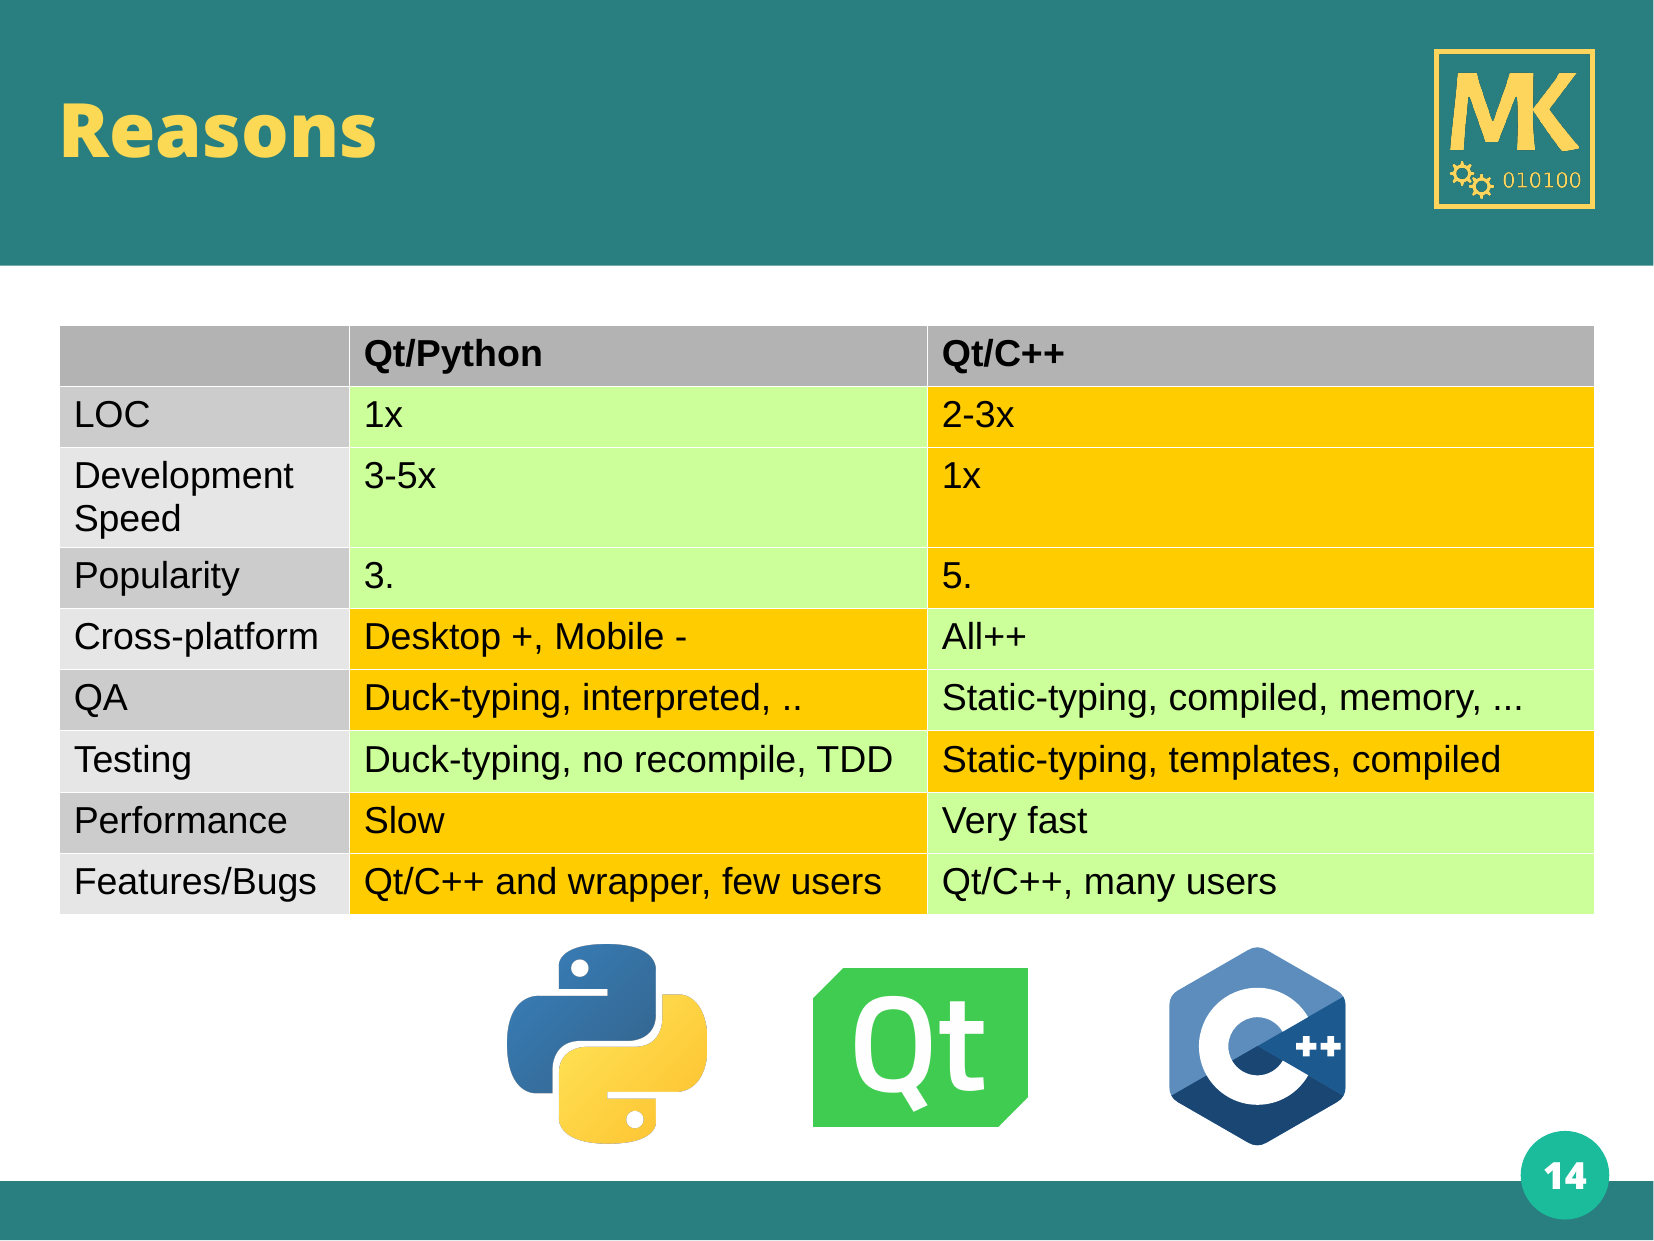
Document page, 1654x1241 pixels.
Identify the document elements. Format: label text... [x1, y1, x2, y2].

table_header Qt/Python [350, 326, 927, 386]
table_cell Very fast [928, 793, 1594, 853]
table_cell 1x [928, 448, 1594, 547]
table_cell 3-5x [350, 448, 927, 547]
table_cell Static-typing, compiled, memory, ... [928, 670, 1594, 730]
table_cell Duck-typing, no recompile, TDD [350, 731, 927, 792]
table_cell Popularity [60, 548, 349, 608]
table_cell LOC [60, 387, 349, 447]
table_cell 1x [350, 387, 927, 447]
picture [813, 968, 1028, 1127]
table_cell Features/Bugs [60, 854, 349, 914]
picture [1169, 947, 1346, 1146]
table_cell Duck-typing, interpreted, .. [350, 670, 927, 730]
table_header Qt/C++ [928, 326, 1594, 386]
table_cell Qt/C++, many users [928, 854, 1594, 914]
table_cell 5. [928, 548, 1594, 608]
table_cell Static-typing, templates, compiled [928, 731, 1594, 792]
table_cell Desktop +, Mobile - [350, 609, 927, 669]
table_cell Qt/C++ and wrapper, few users [350, 854, 927, 914]
table_cell Slow [350, 793, 927, 853]
table_cell Development Speed [60, 448, 349, 547]
table_cell Cross-platform [60, 609, 349, 669]
title Reasons [59, 49, 1595, 207]
table_cell 2-3x [928, 387, 1594, 447]
table_cell All++ [928, 609, 1594, 669]
table_header [60, 326, 349, 386]
table_cell Performance [60, 793, 349, 853]
table_cell Testing [60, 731, 349, 792]
table_cell 3. [350, 548, 927, 608]
picture [507, 944, 707, 1144]
table_cell QA [60, 670, 349, 730]
